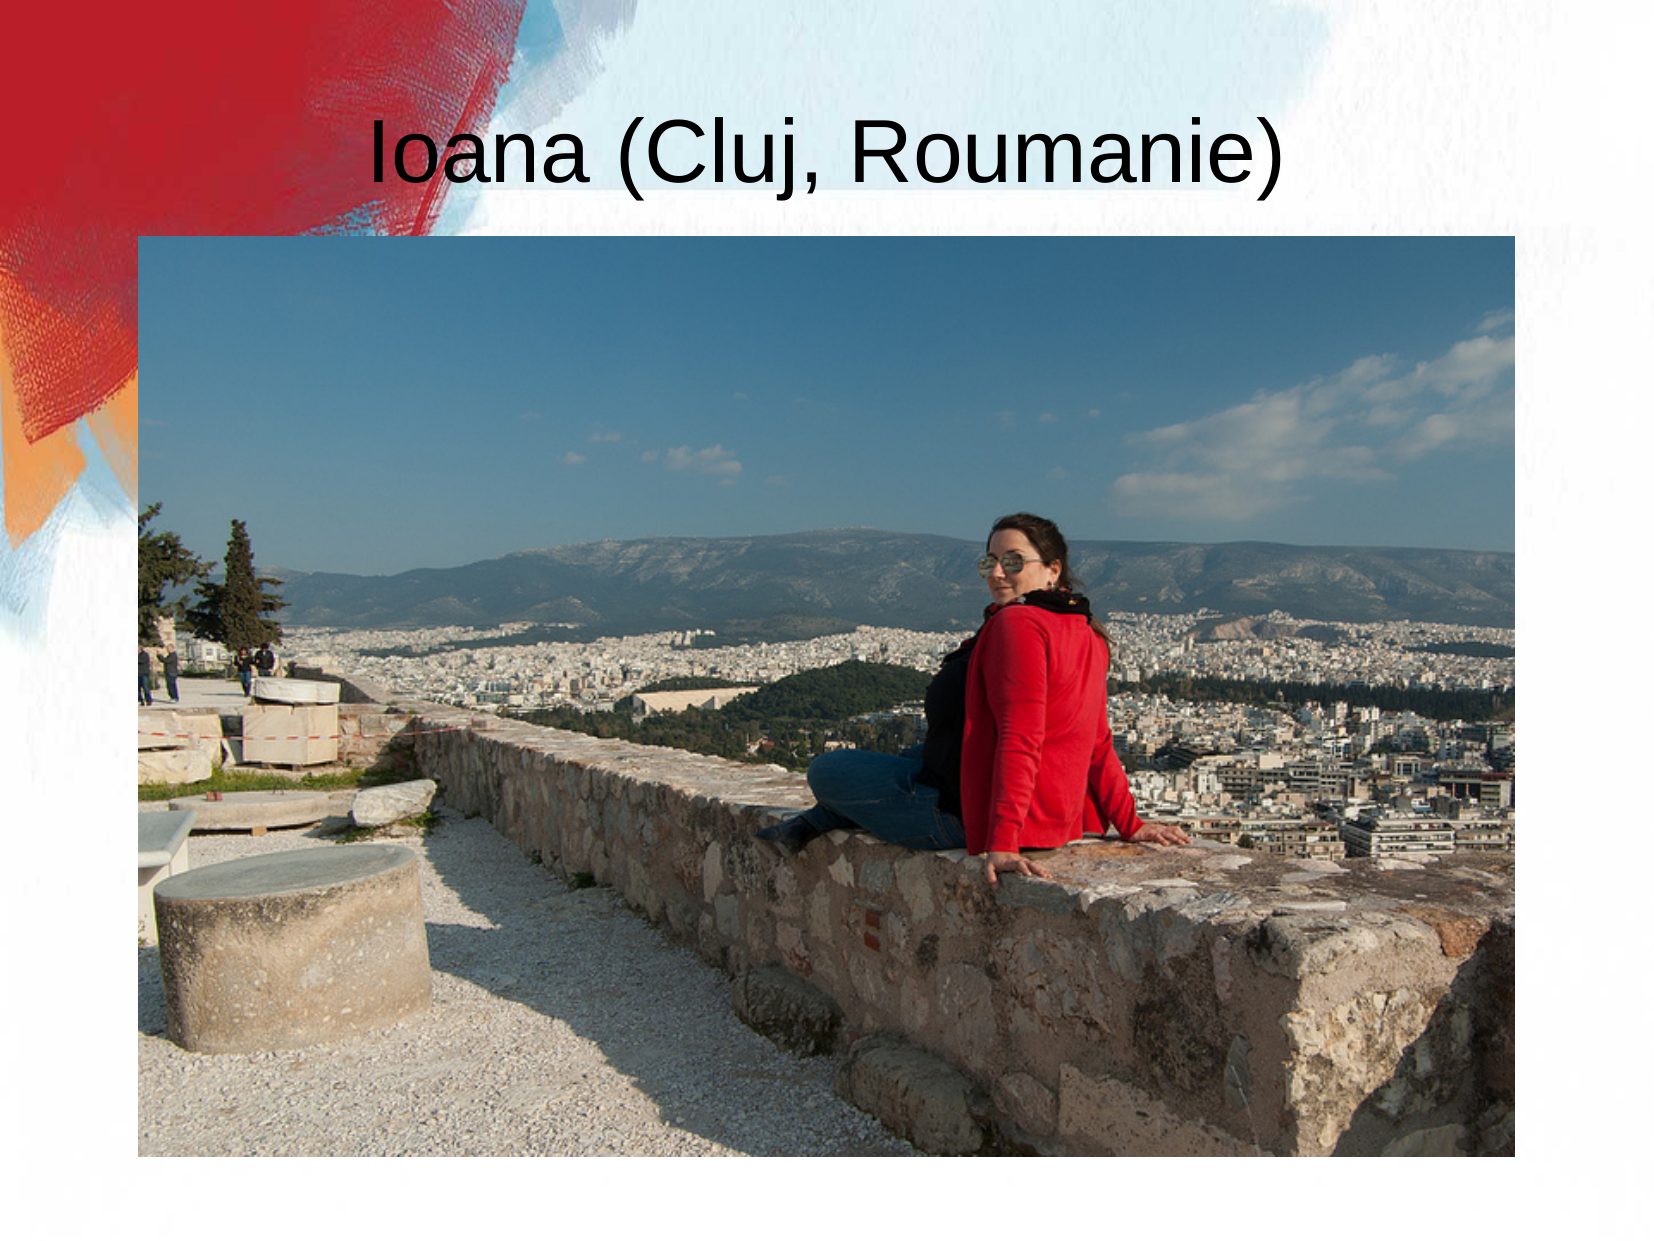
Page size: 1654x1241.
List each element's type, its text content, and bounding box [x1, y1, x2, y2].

title Ioana (Cluj, Roumanie) [82, 49, 1571, 257]
picture [0, 0, 1654, 1241]
